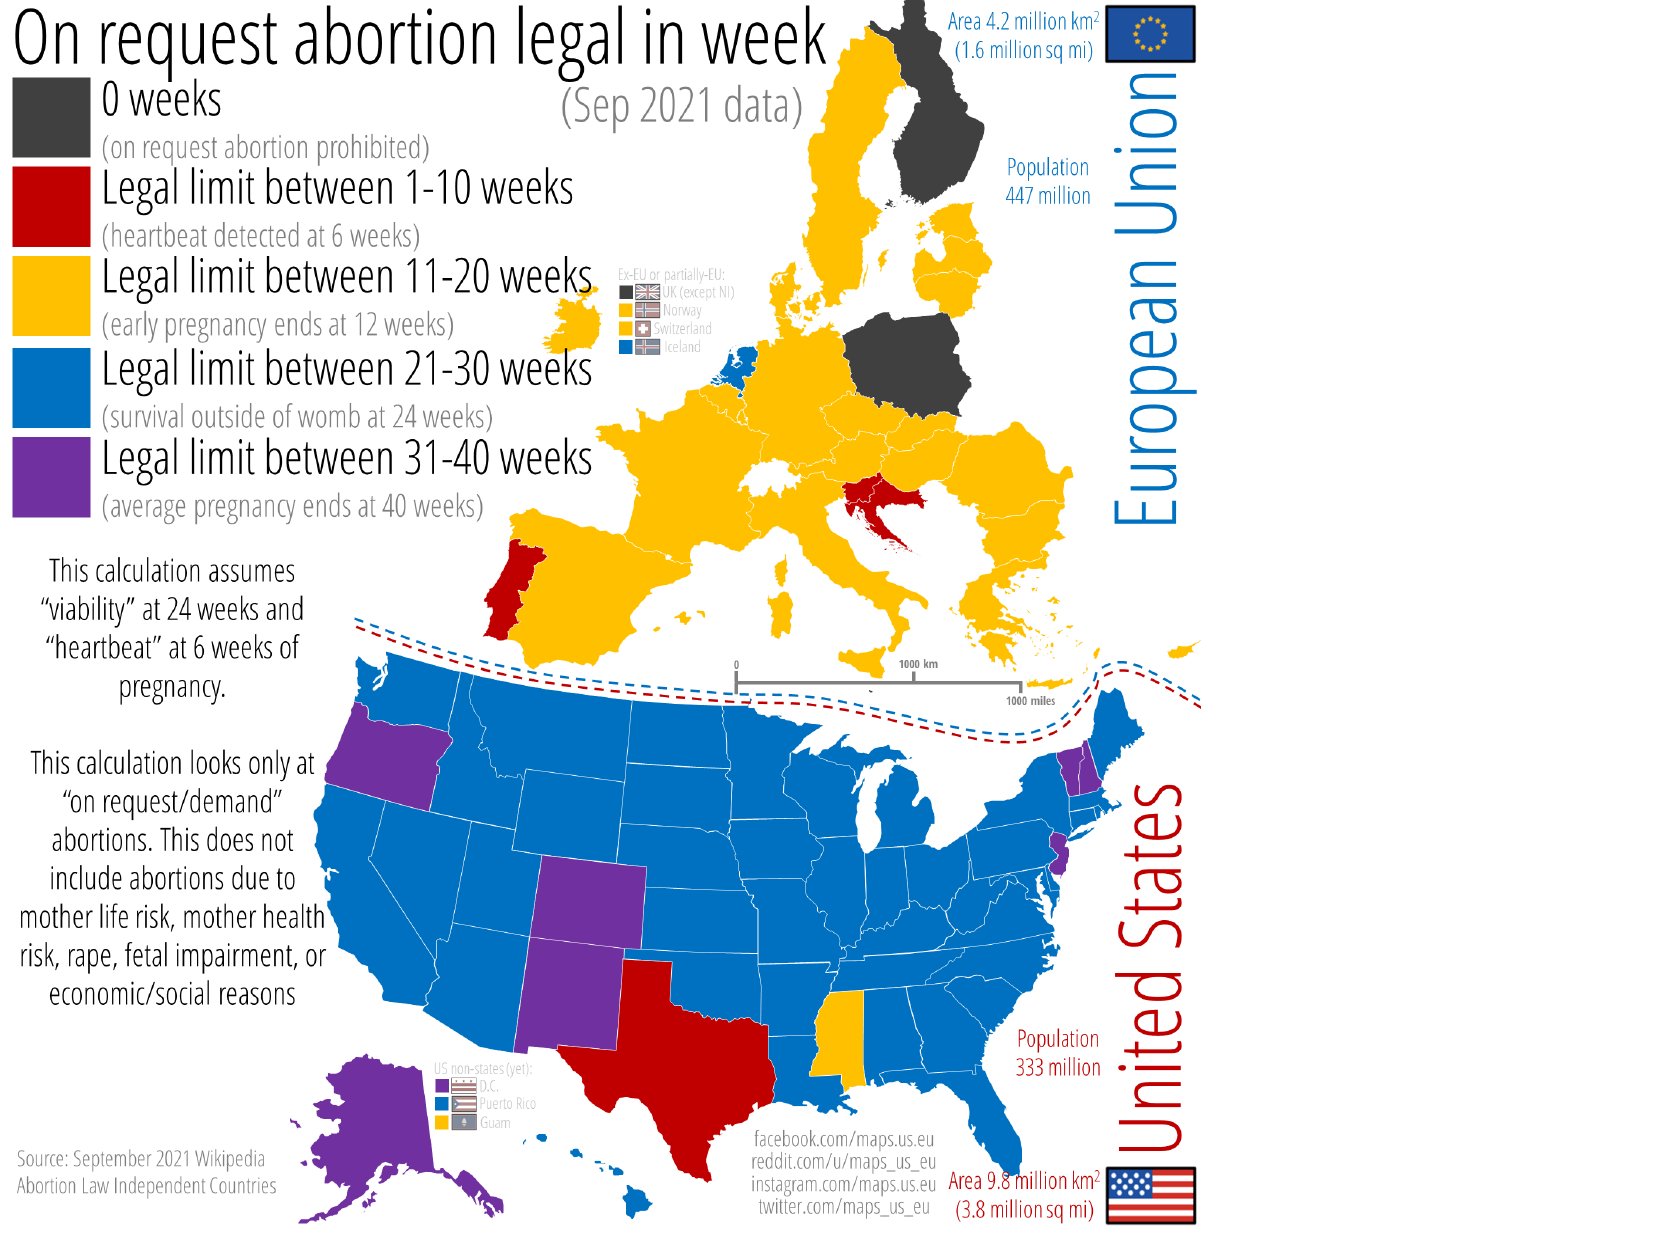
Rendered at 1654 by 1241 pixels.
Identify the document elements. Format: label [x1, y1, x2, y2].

picture [0, 0, 1201, 1231]
